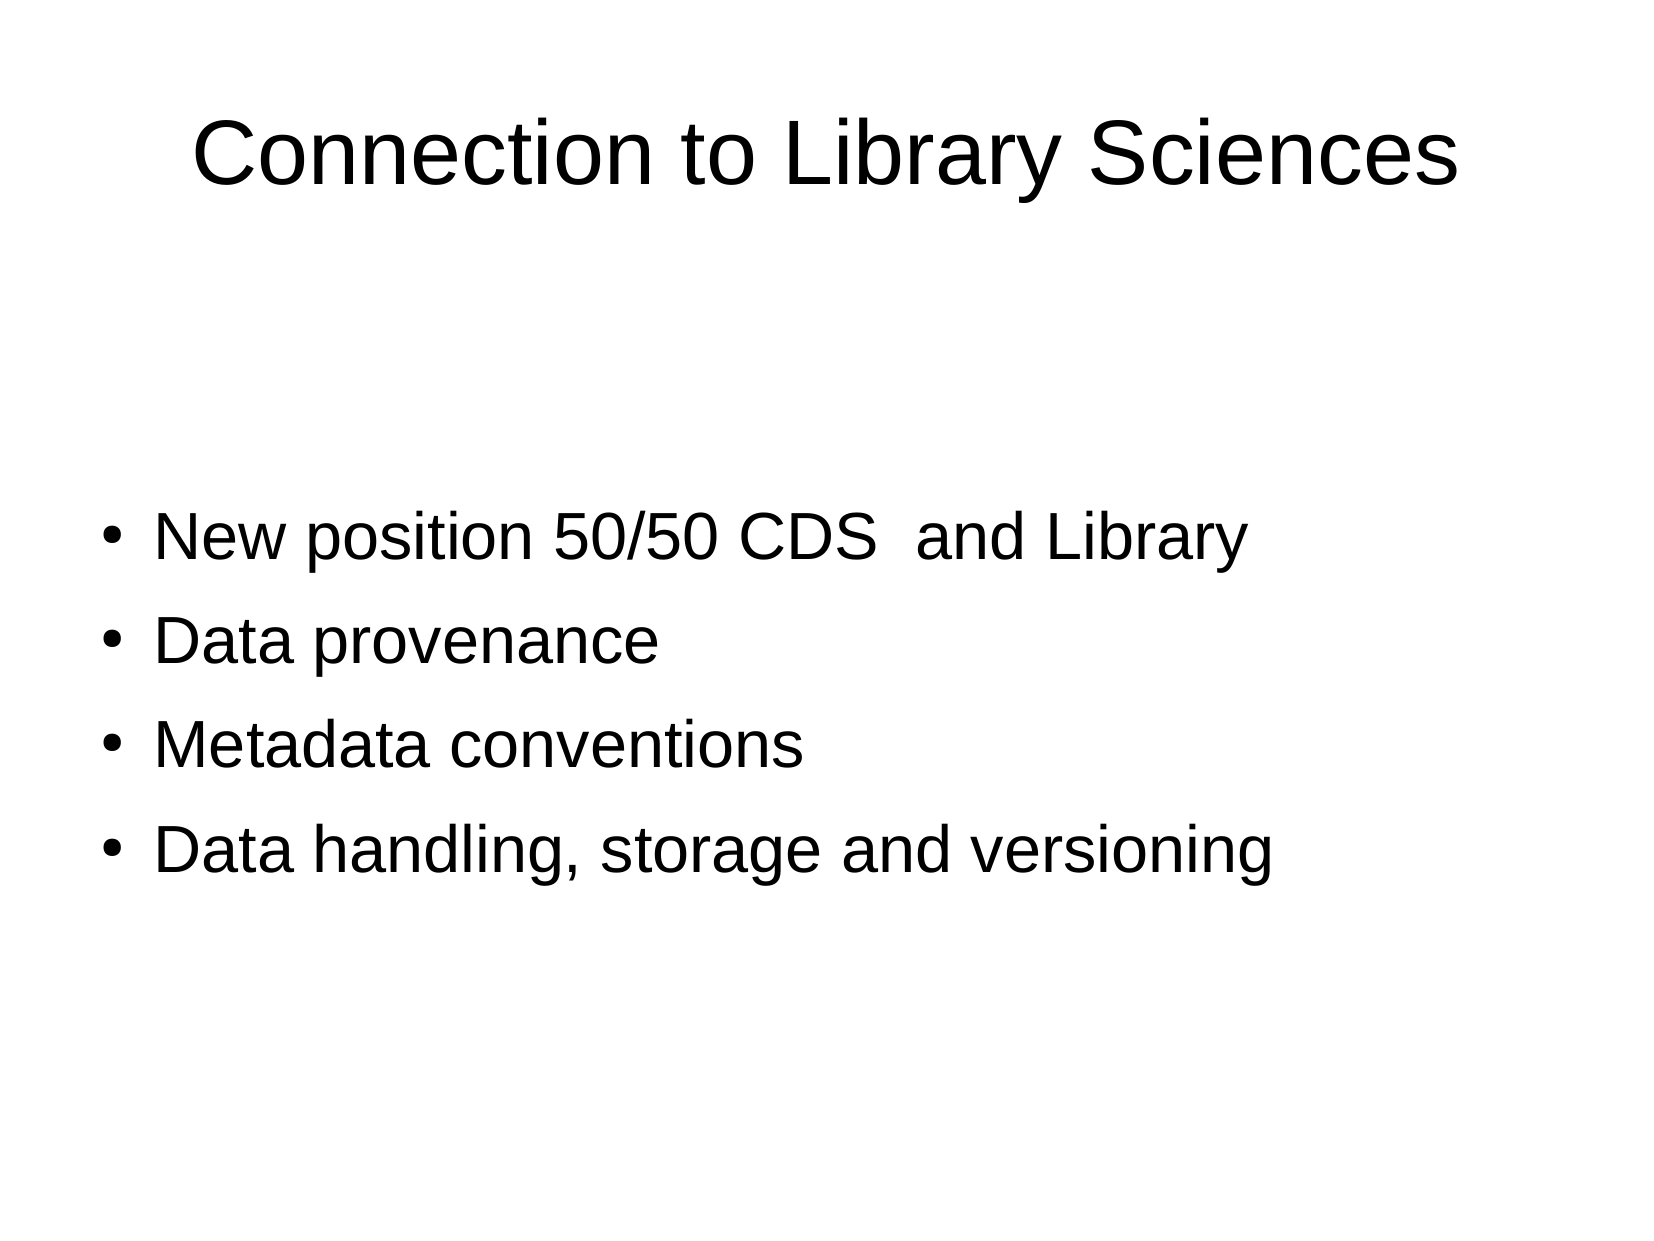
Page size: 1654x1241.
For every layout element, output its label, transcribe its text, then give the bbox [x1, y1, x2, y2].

title Connection to Library Sciences [82, 49, 1571, 257]
list New position 50/50 CDS and Library Data provenance Metadata conventions Data handling, storage and versioning [82, 290, 1571, 1010]
